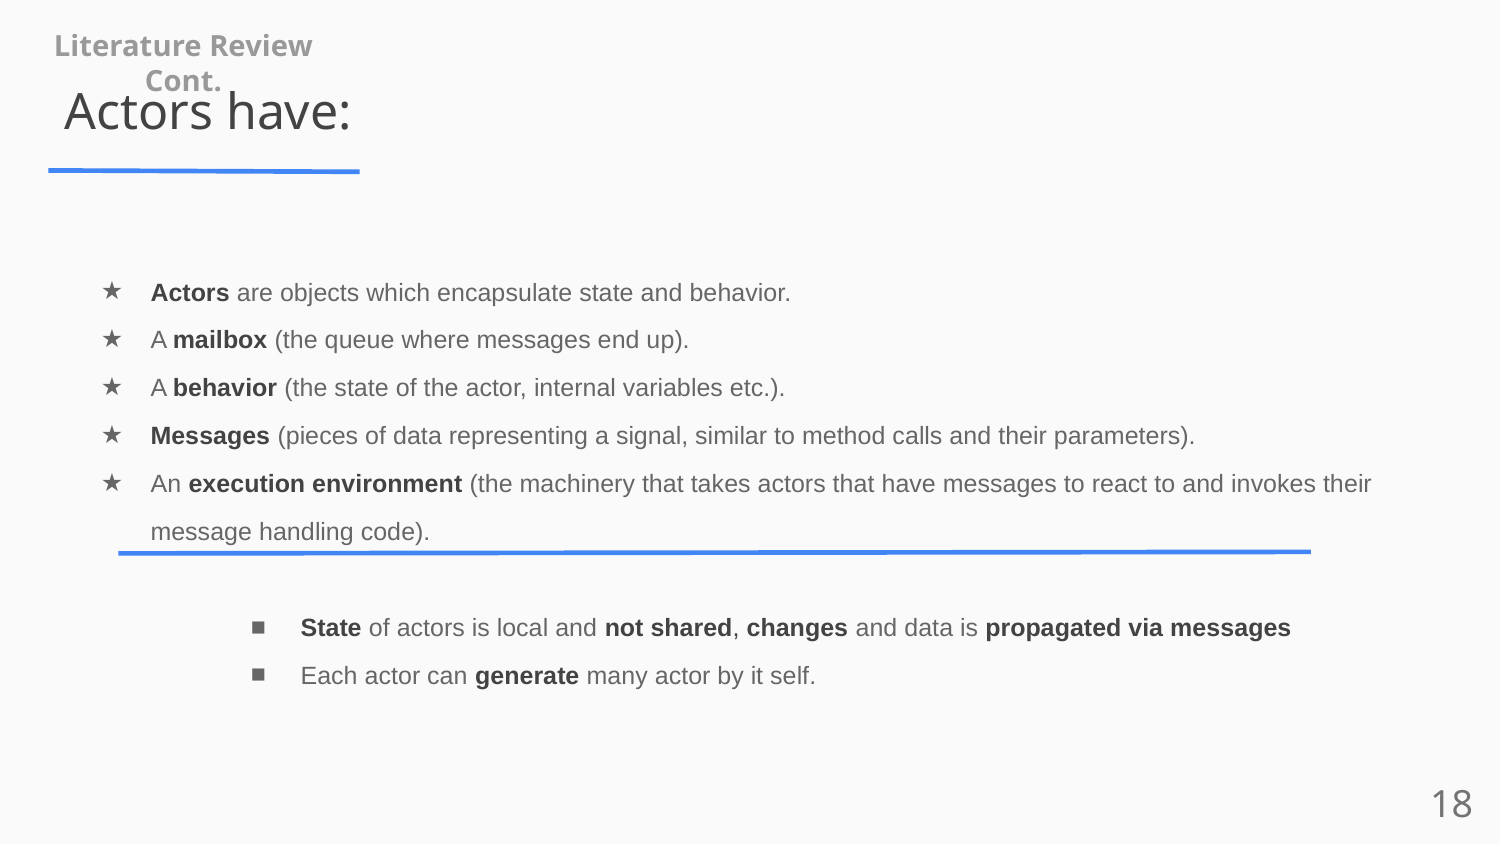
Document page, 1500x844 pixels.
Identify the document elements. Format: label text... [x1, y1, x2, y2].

text_box Actors have: [49, 39, 587, 180]
text_box Actors are objects which encapsulate state and behavior. A mailbox (the queue where messages end up). A behavior (the state of the actor, internal variables etc.). Messages (pieces of data representing a signal, similar to method calls and their parameters). An execution environment (the machinery that takes actors that have messages to react to and invokes their message handling code). State of actors is local and not shared, changes and data is propagated via messages Each actor can generate many actor by it self. [60, 283, 1464, 665]
text_box Literature Review Cont. [8, 12, 359, 93]
slide_number 18 [1398, 770, 1489, 835]
